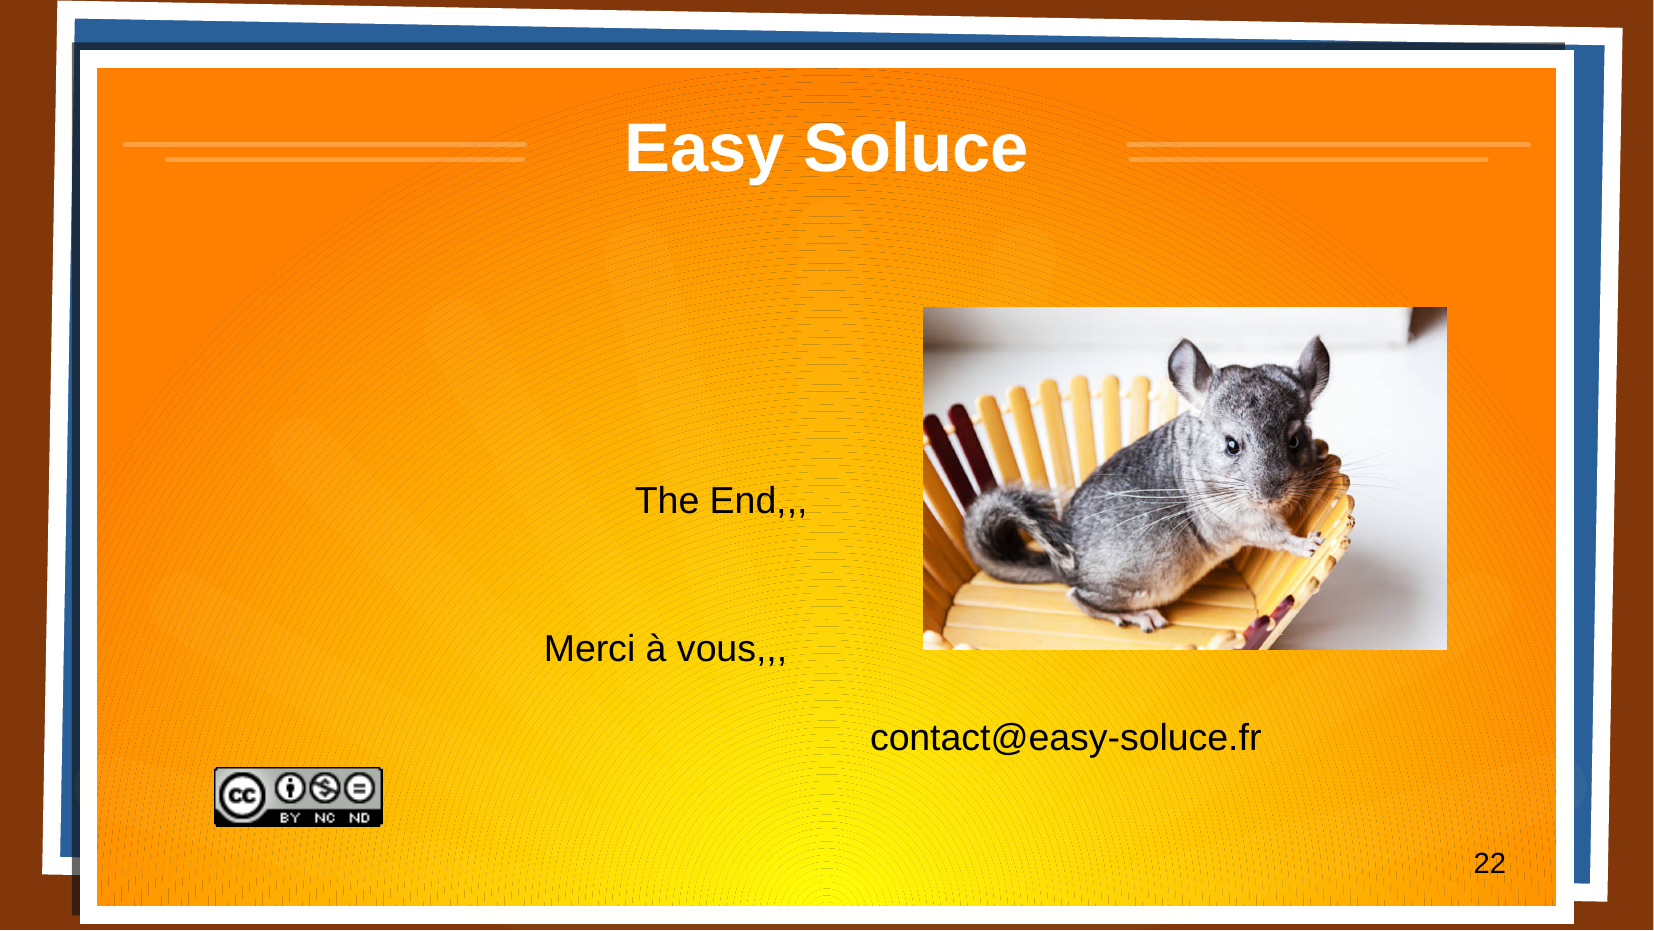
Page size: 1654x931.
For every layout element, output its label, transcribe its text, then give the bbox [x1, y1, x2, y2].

text_box contact@easy-soluce.fr [855, 708, 1277, 766]
title Easy Soluce [531, 73, 1123, 222]
text_box The End,,, [620, 472, 823, 530]
text_box Merci à vous,,, [529, 620, 803, 677]
picture [923, 307, 1447, 650]
picture [214, 767, 383, 827]
